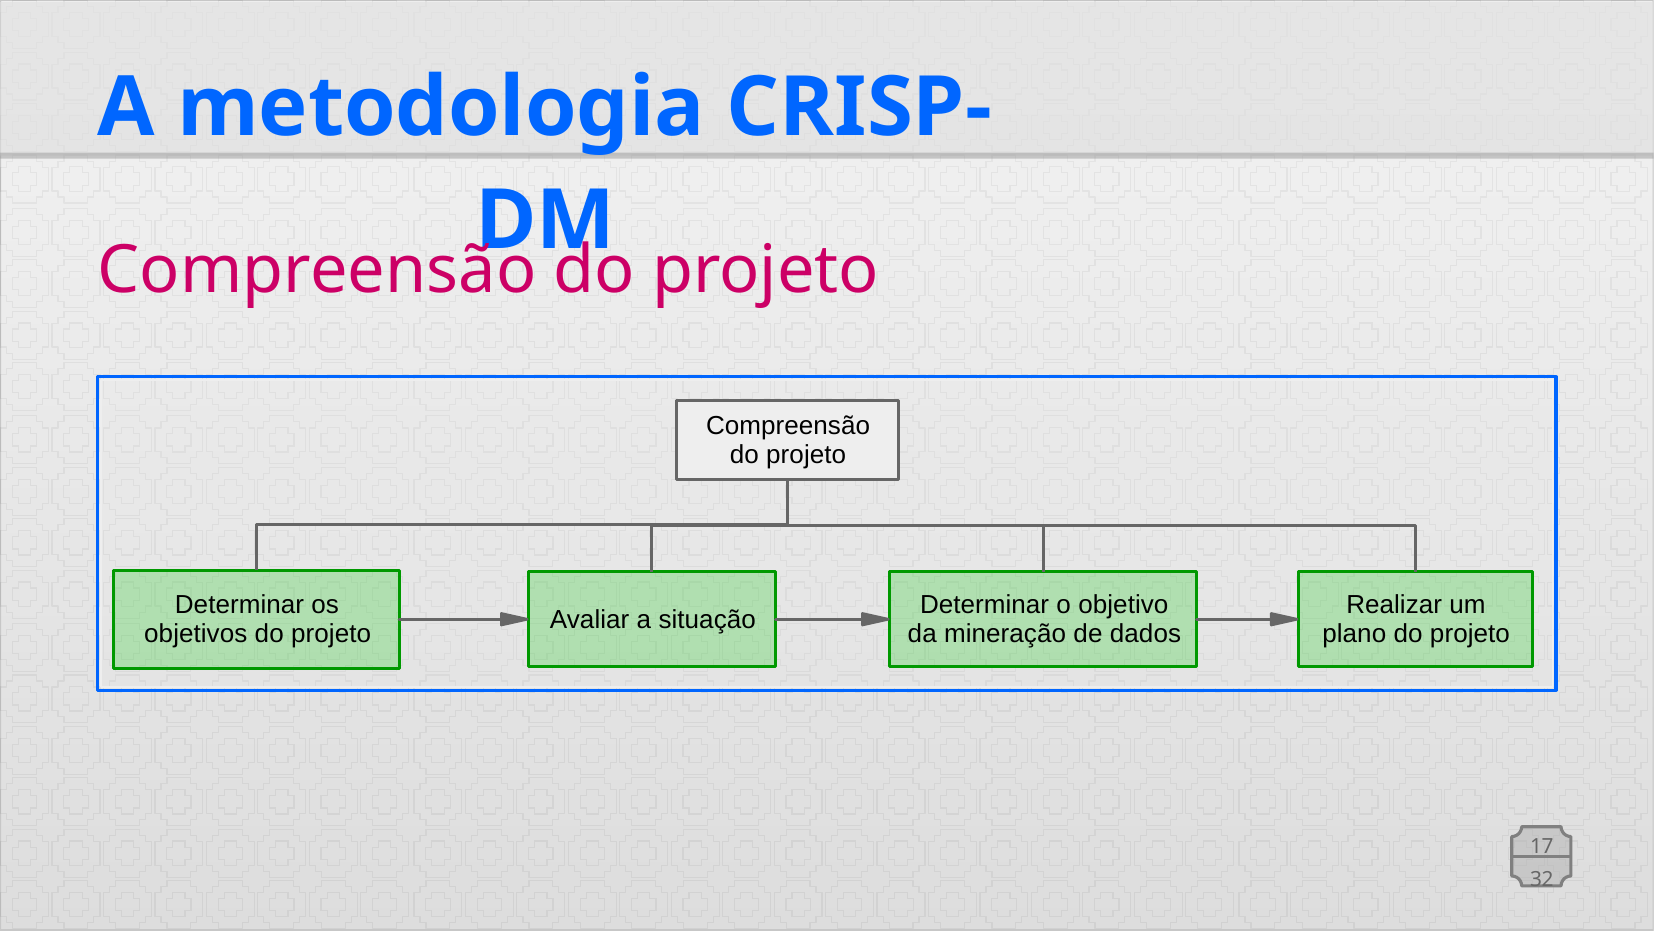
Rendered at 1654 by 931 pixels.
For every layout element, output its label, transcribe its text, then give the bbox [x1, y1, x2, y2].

text_box A metodologia CRISP-DM [83, 39, 1063, 157]
picture [99, 378, 1555, 689]
text_box Compreensão do projeto [82, 204, 805, 302]
